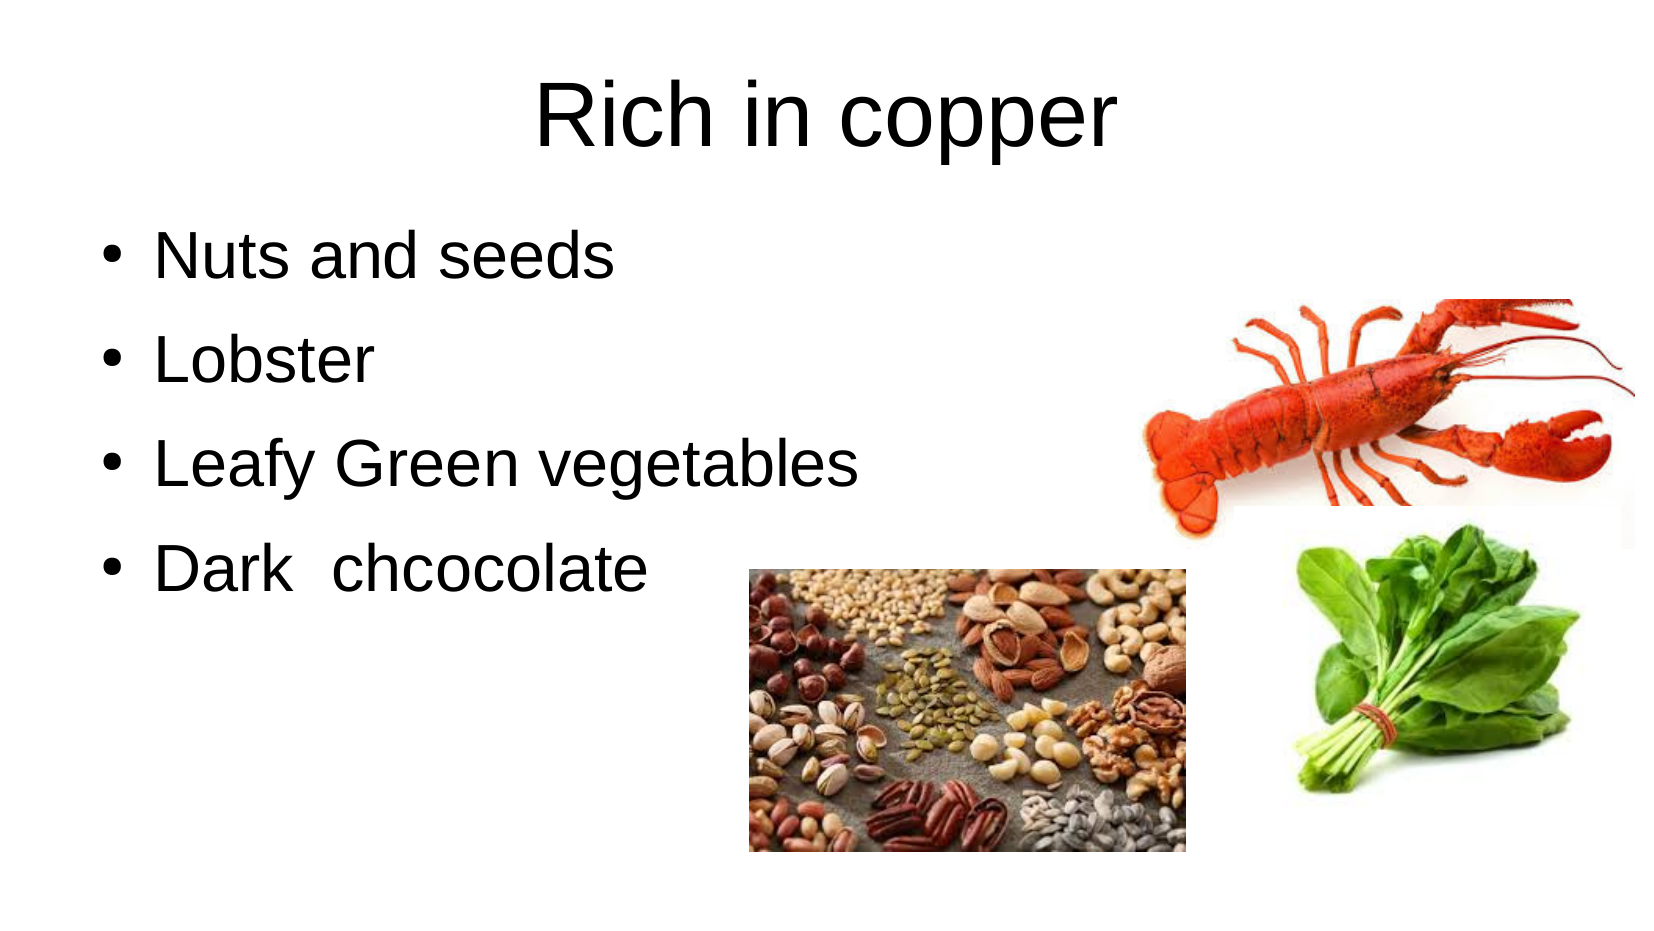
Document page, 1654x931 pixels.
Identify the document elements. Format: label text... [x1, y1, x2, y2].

title Rich in copper [82, 37, 1571, 193]
list Nuts and seeds Lobster Leafy Green vegetables Dark chcocolate [82, 217, 1571, 758]
picture [749, 569, 1186, 852]
picture [1138, 299, 1636, 826]
